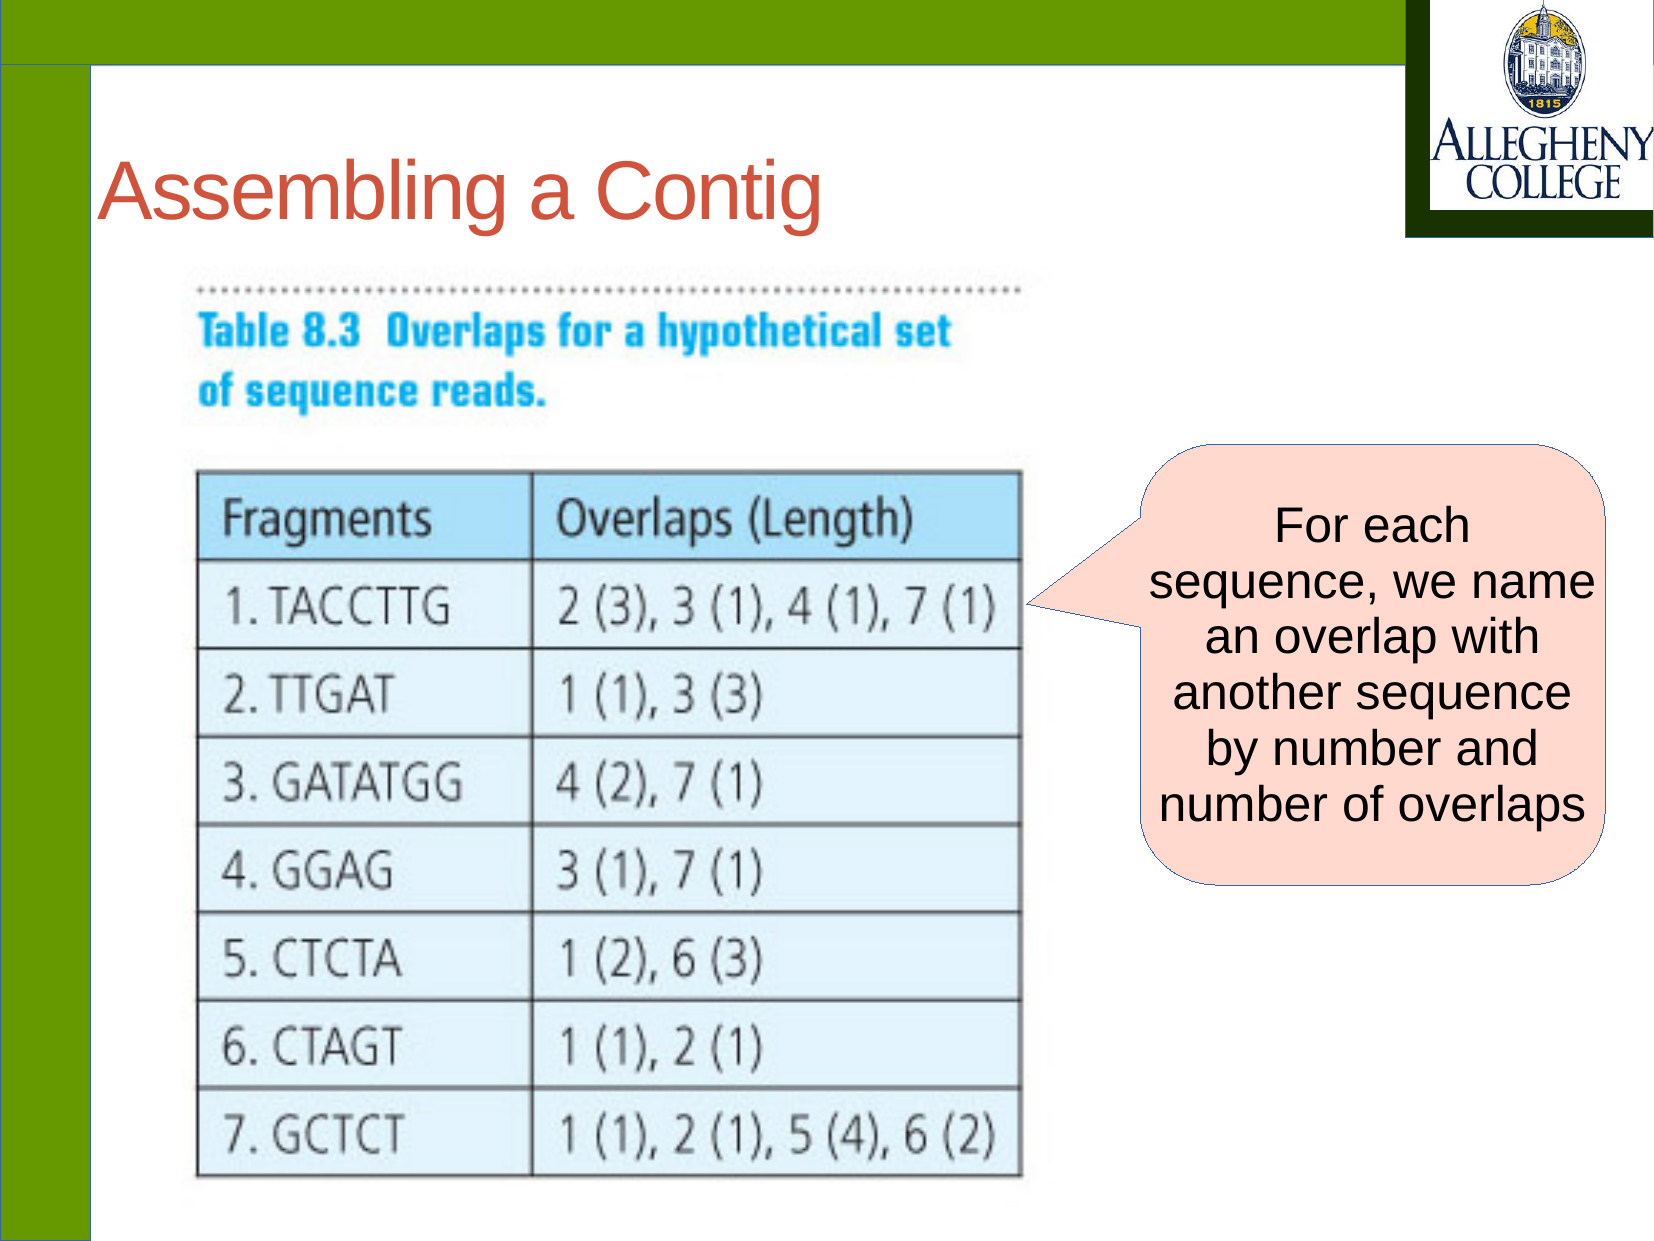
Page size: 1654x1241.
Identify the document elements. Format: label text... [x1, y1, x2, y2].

text_box For each sequence, we name an overlap with another sequence by number and number of overlaps [1026, 444, 1606, 886]
title Assembling a Contig [91, 96, 1571, 276]
text_box [0, 0, 1654, 1241]
picture [1430, 0, 1654, 210]
picture [137, 276, 1070, 1212]
